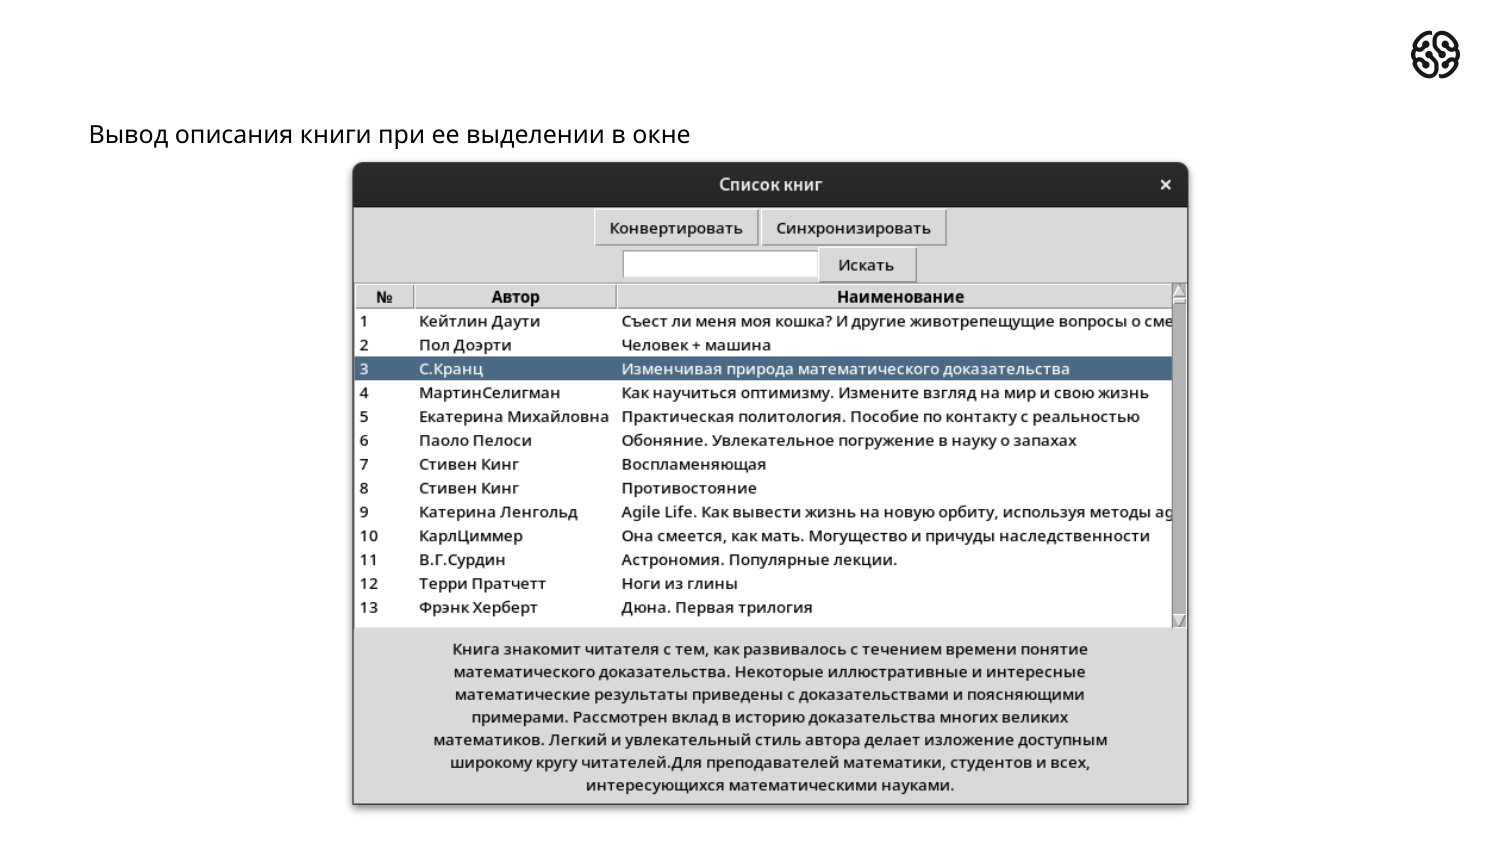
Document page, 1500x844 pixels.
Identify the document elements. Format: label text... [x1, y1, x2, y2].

picture [337, 149, 1204, 824]
picture [1411, 30, 1460, 79]
title Вывод описания книги при ее выделении в окне [88, 118, 1412, 260]
